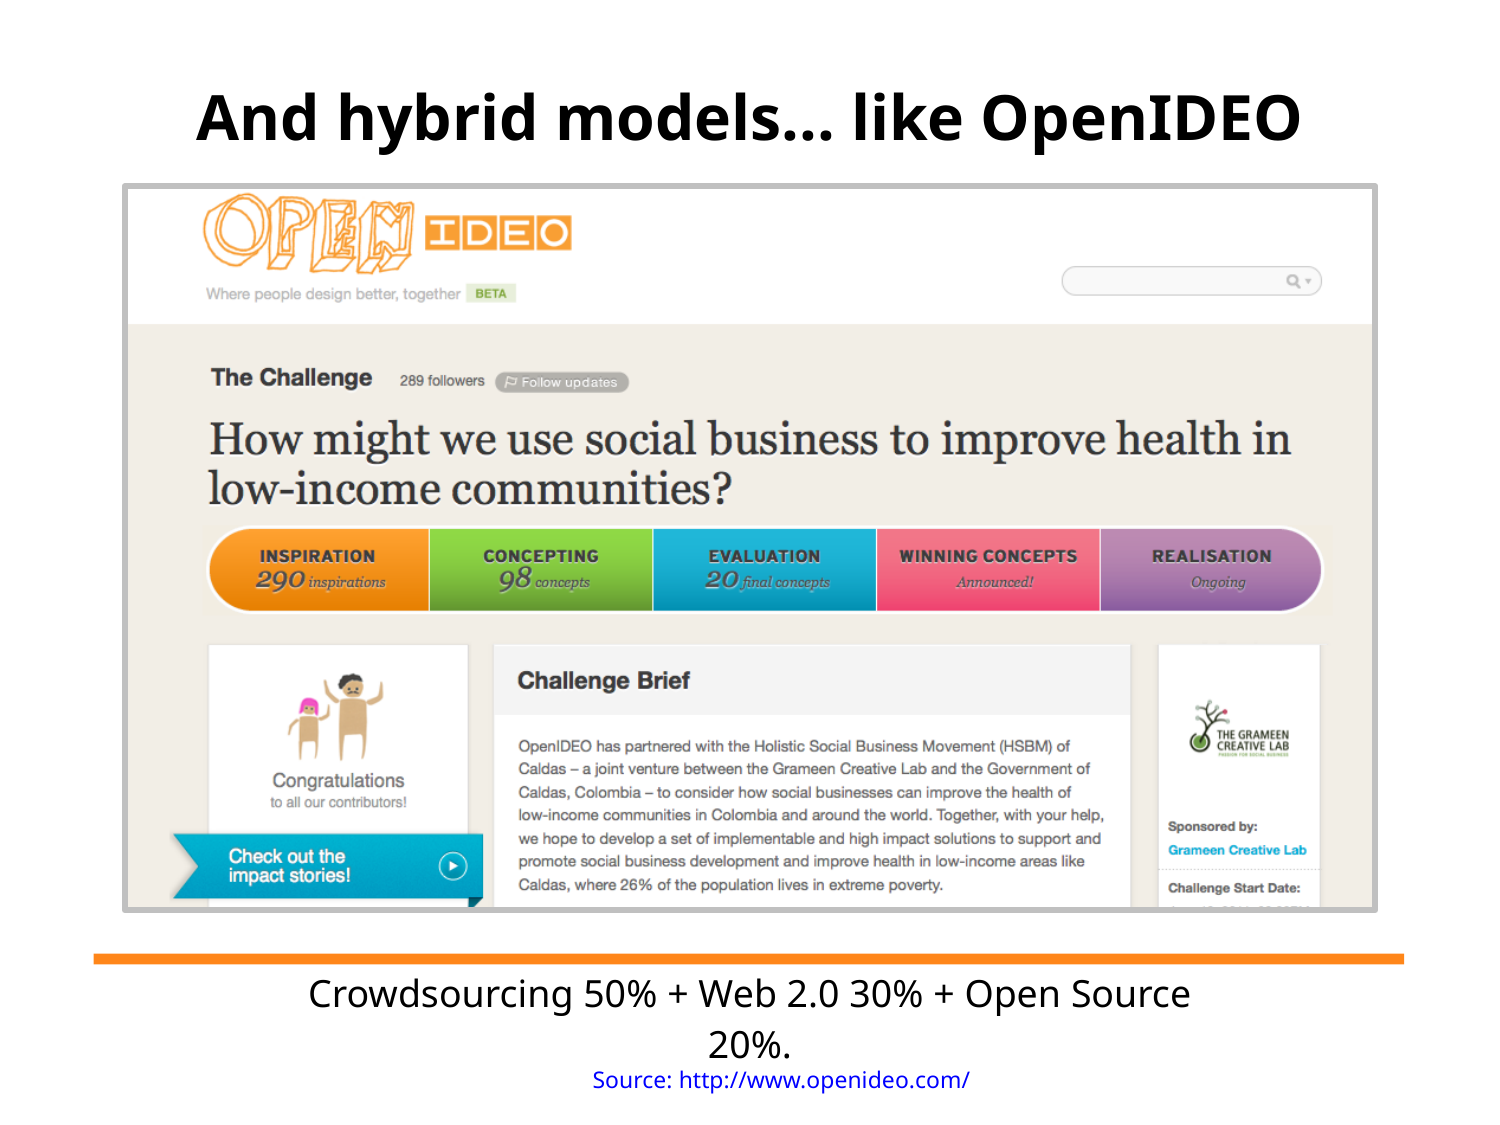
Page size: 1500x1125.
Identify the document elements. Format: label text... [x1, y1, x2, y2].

picture [0, 0, 1500, 1125]
title And hybrid models... like OpenIDEO [75, 44, 1426, 188]
text_box Source: http://www.openideo.com/ [577, 1056, 923, 1098]
text_box Crowdsourcing 50% + Web 2.0 30% + Open Source 20%. [261, 960, 1239, 1020]
